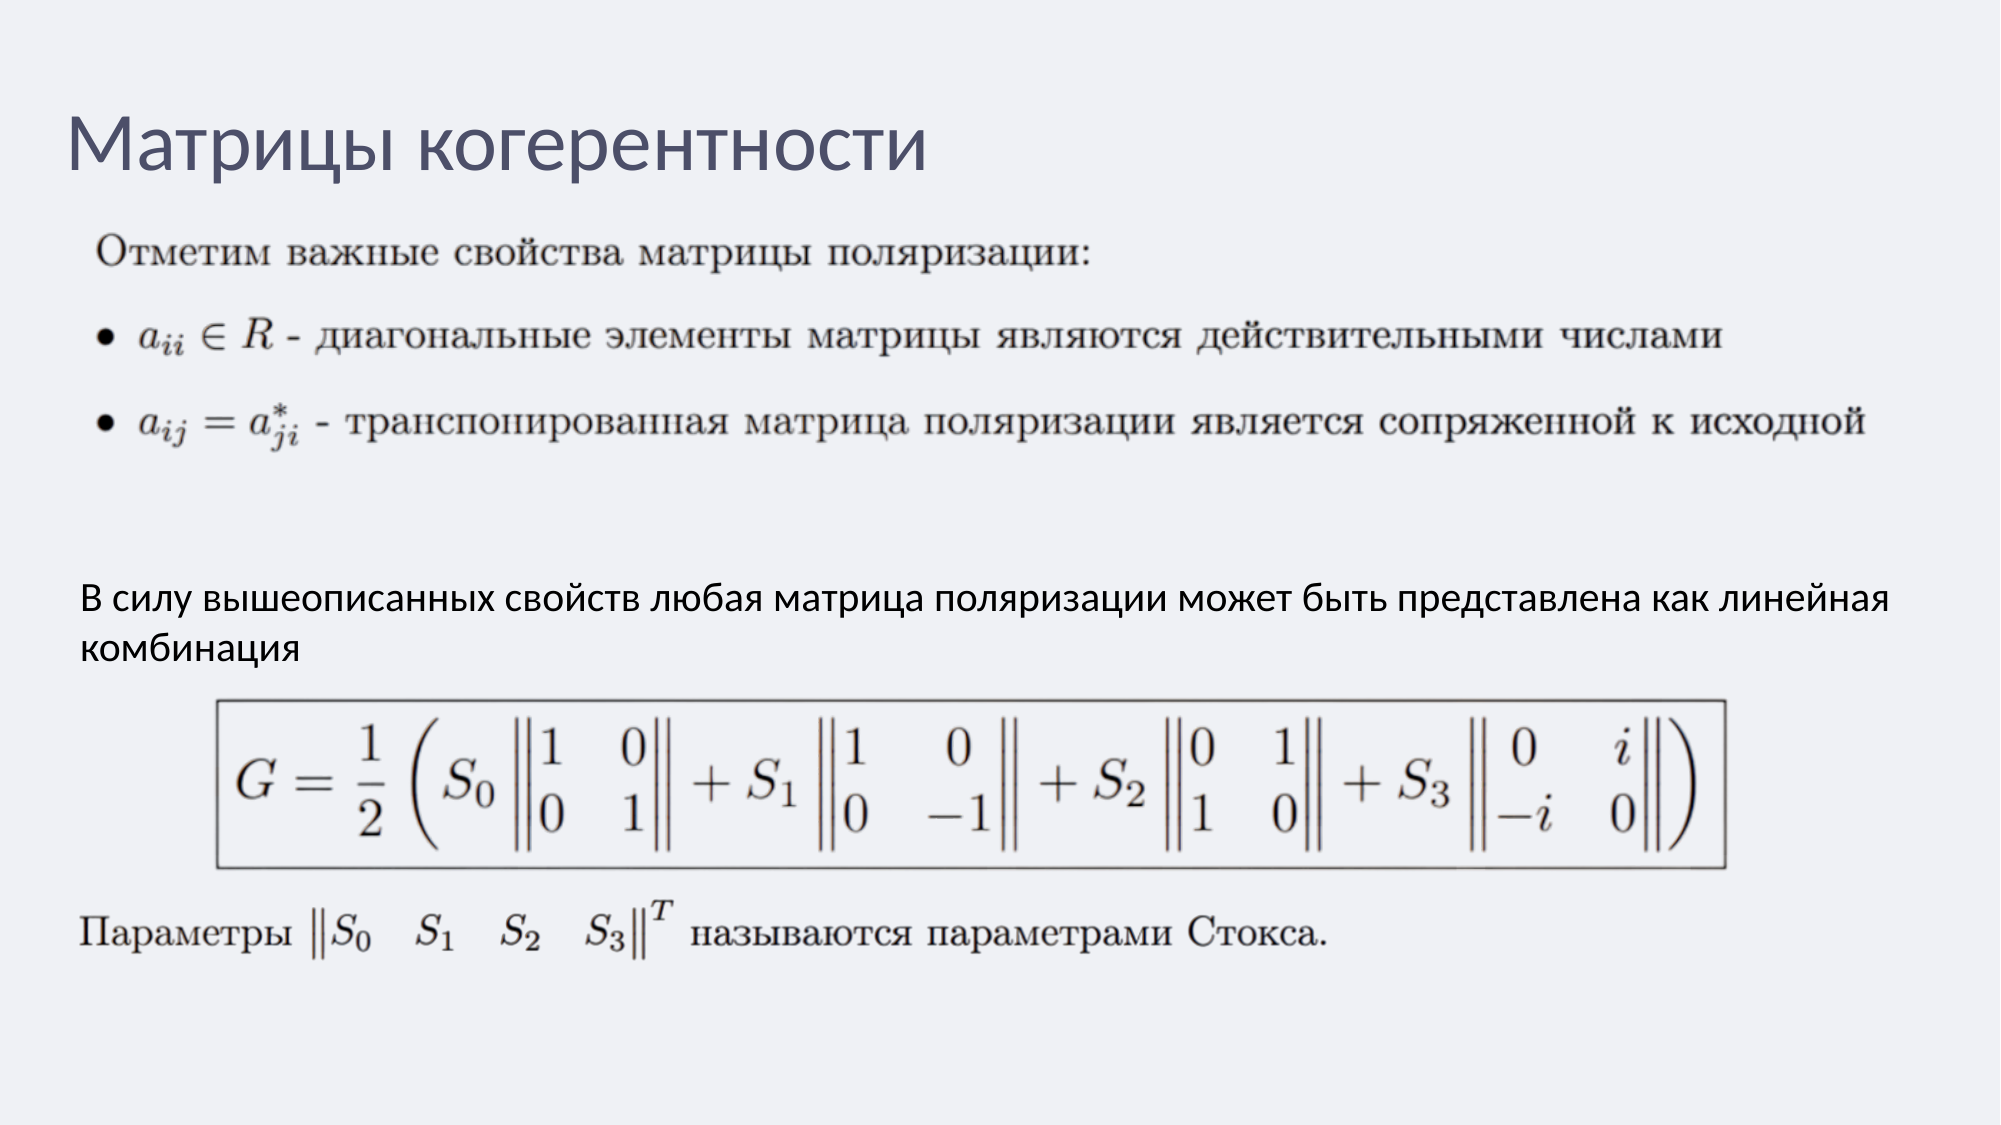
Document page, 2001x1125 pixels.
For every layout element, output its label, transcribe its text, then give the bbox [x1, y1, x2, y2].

text_box В силу вышеописанных свойств любая матрица поляризации может быть представлена как линейная комбинация [65, 562, 1924, 679]
title Матрицы когерентности [65, 0, 1565, 220]
picture [65, 220, 1896, 466]
picture [65, 678, 1767, 980]
